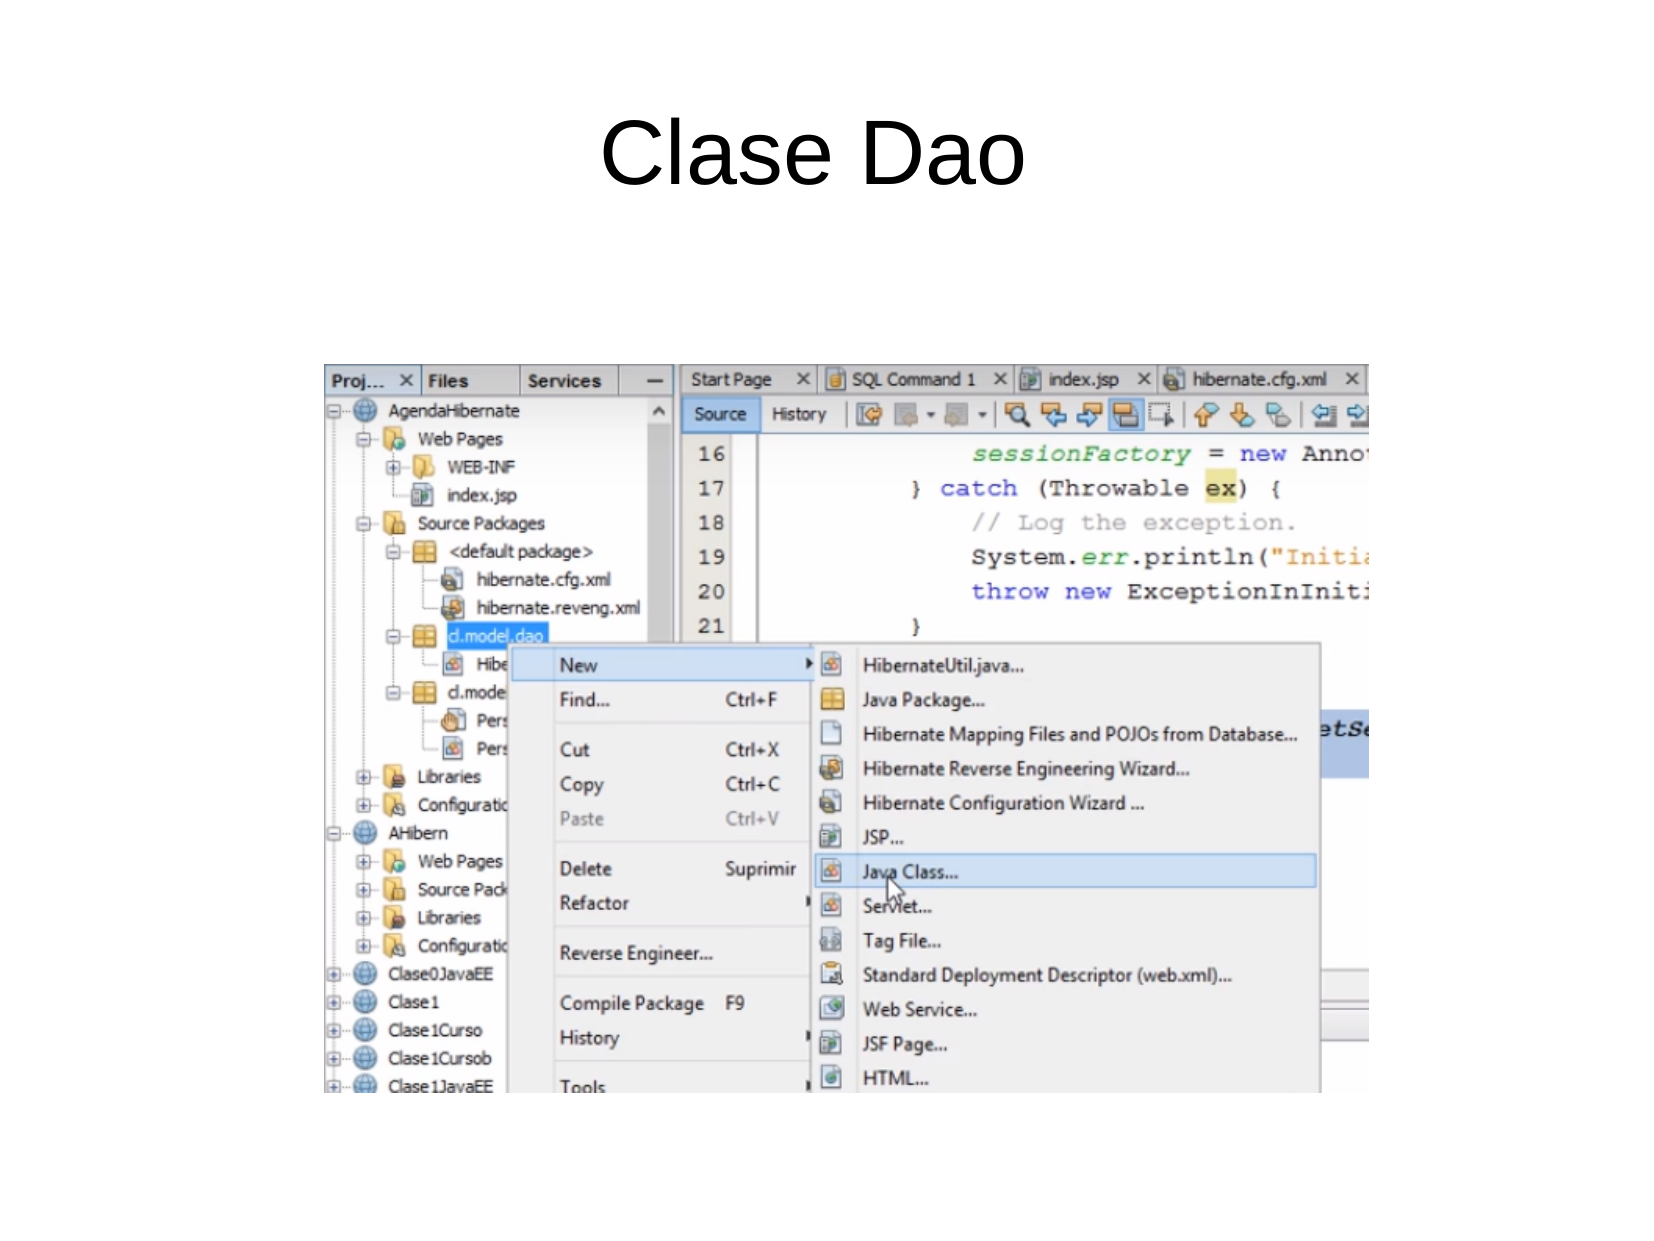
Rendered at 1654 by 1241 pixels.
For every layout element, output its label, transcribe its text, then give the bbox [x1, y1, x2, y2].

title Clase Dao [82, 49, 1571, 257]
picture [324, 364, 1369, 1093]
